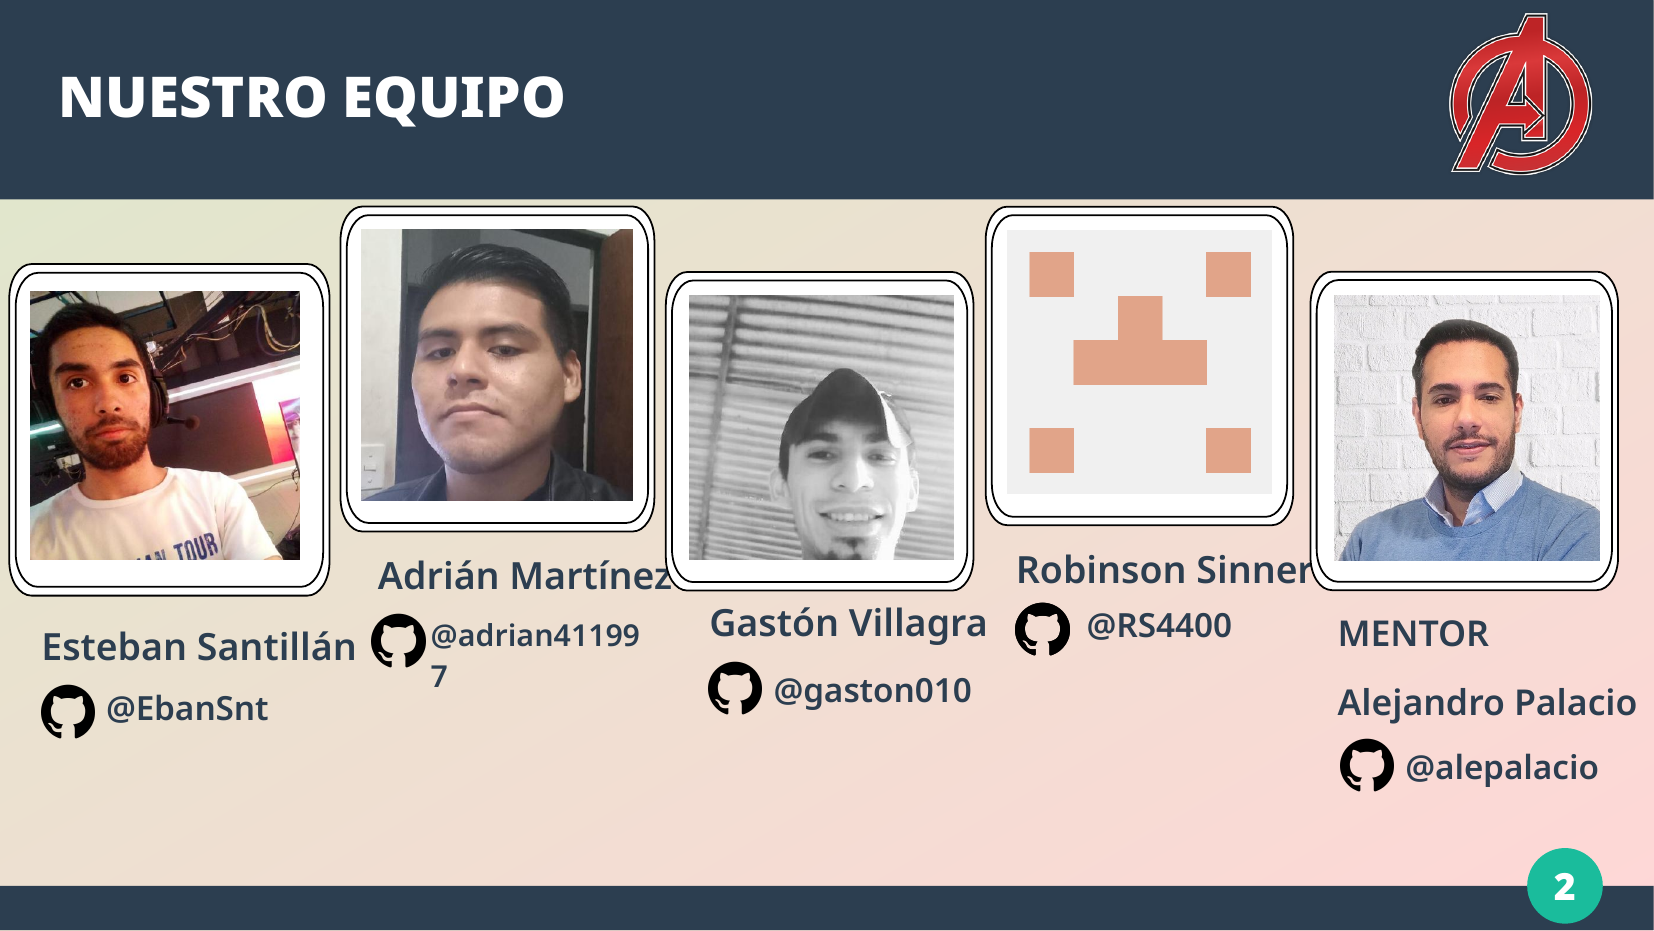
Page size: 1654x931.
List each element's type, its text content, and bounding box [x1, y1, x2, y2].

list @adrian411997 [366, 614, 656, 697]
title NUESTRO EQUIPO [59, 37, 1446, 155]
picture [708, 661, 762, 667]
picture [1015, 602, 1070, 656]
list @alepalacio [1334, 744, 1625, 827]
list Esteban Santillán [0, 620, 366, 680]
text_box [1310, 271, 1619, 591]
picture [1007, 230, 1272, 494]
list @gaston010 [702, 667, 993, 751]
list @RS4400 [1015, 602, 1306, 686]
list Adrián Martínez [307, 549, 762, 609]
text_box [665, 272, 974, 591]
picture [361, 229, 633, 501]
picture [1334, 295, 1600, 561]
list Gastón Villagra [638, 596, 1015, 656]
text_box [9, 264, 330, 596]
picture [689, 295, 954, 560]
list MENTOR Alejandro Palacio [1270, 608, 1654, 727]
picture [1446, 10, 1595, 178]
list @EbanSnt [35, 685, 278, 745]
picture [30, 291, 300, 560]
picture [1340, 738, 1394, 792]
text_box [340, 206, 655, 532]
text_box [985, 206, 1294, 526]
list Robinson Sinner [944, 543, 1399, 603]
